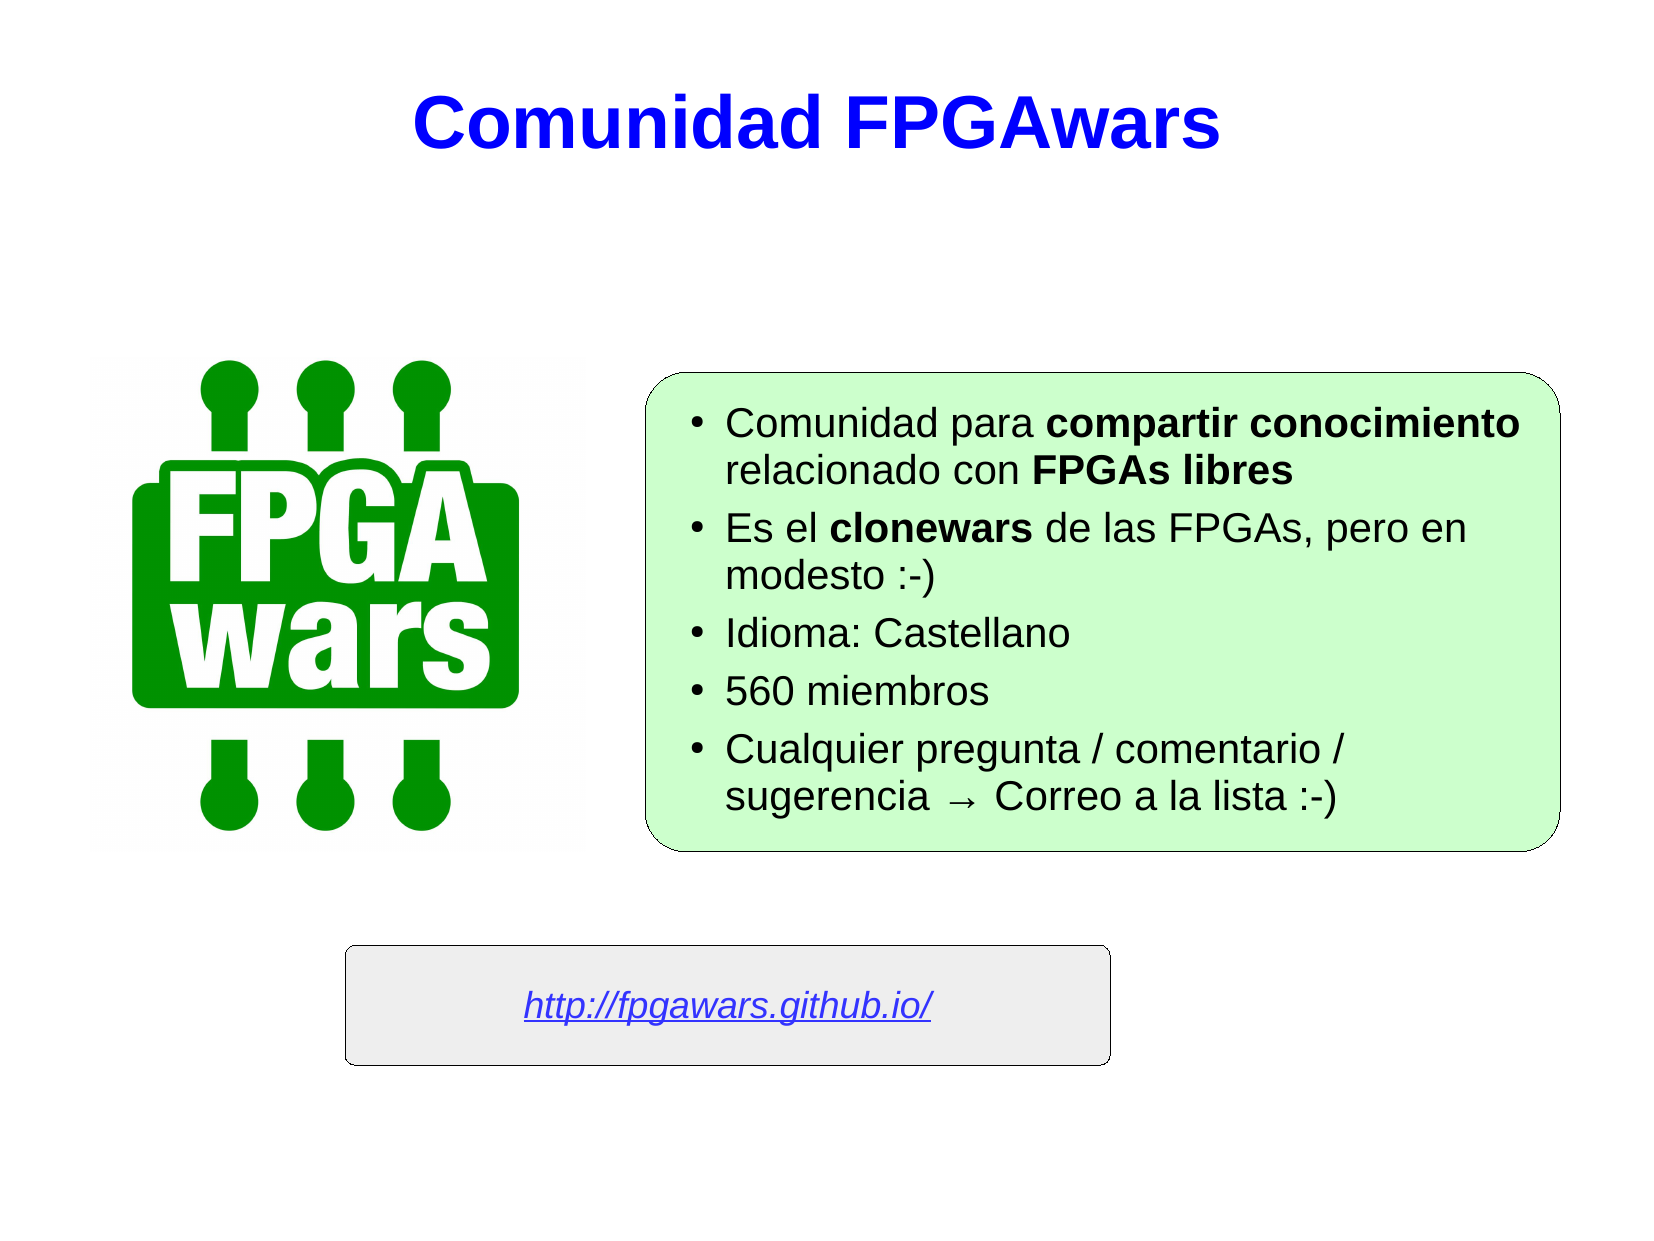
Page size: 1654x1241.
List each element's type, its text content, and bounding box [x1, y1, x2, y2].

text_box http://fpgawars.github.io/ [345, 945, 1111, 1066]
text_box Comunidad para compartir conocimiento relacionado con FPGAs libres Es el clonewars de las FPGAs, pero en modesto :-) Idioma: Castellano 560 miembros Cualquier pregunta / comentario / sugerencia → Correo a la lista :-) [675, 392, 1561, 886]
picture [90, 357, 586, 852]
text_box [645, 372, 1555, 851]
text_box Comunidad FPGAwars [90, 73, 1546, 257]
